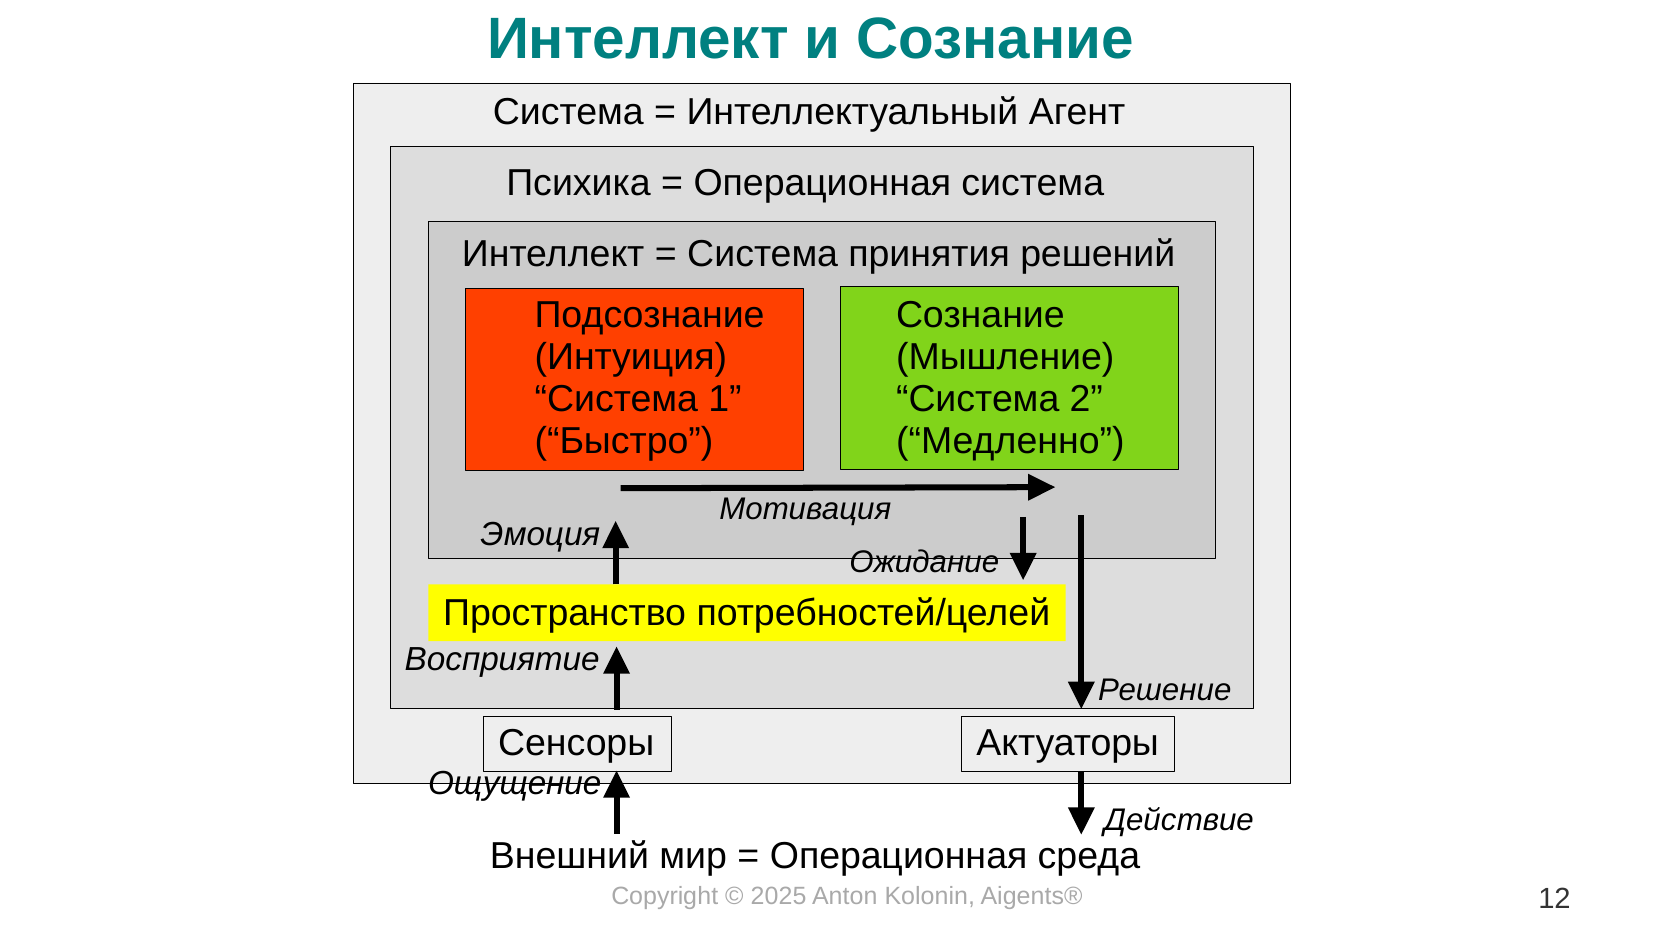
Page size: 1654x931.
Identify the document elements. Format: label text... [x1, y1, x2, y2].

text_box Система = Интеллектуальный Агент [478, 82, 1141, 140]
text_box Сенсоры [483, 714, 670, 772]
text_box Подсознание (Интуиция) “Система 1” (“Быстро”) [519, 286, 780, 469]
text_box Эмоция [465, 507, 616, 560]
text_box [353, 150, 1291, 784]
text_box Восприятие [389, 633, 615, 686]
text_box Ощущение [413, 757, 617, 810]
text_box Интеллект = Система принятия решений [432, 224, 1206, 282]
text_box Внешний мир = Операционная среда [475, 826, 1156, 884]
text_box Решение [1083, 664, 1247, 715]
text_box Психика = Операционная система [491, 153, 1120, 211]
text_box Сознание (Мышление) “Система 2” (“Медленно”) [881, 286, 1140, 469]
text_box Интеллект и Сознание [0, 0, 1654, 150]
text_box Ожидание [834, 537, 1014, 587]
text_box Пространство потребностей/целей [428, 584, 1066, 642]
text_box Действие [1089, 794, 1269, 845]
text_box Мотивация [704, 484, 906, 534]
text_box Актуаторы [961, 714, 1175, 772]
